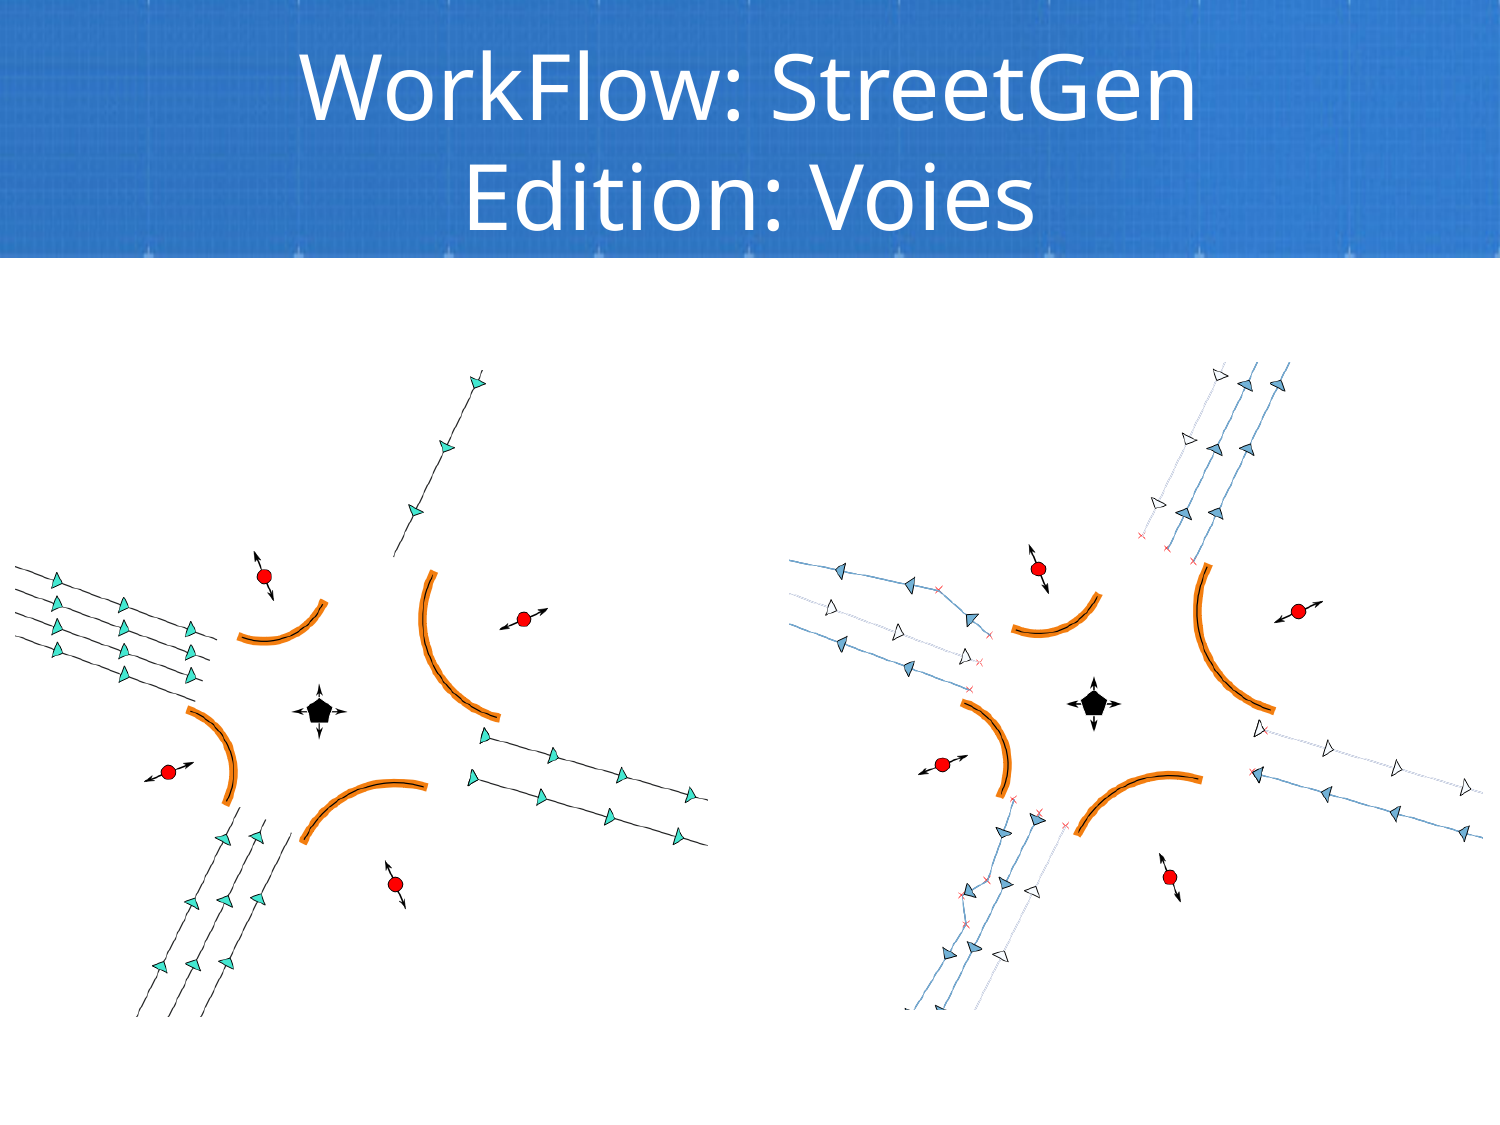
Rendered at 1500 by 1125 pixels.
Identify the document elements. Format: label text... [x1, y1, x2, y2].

picture [789, 362, 1483, 1010]
picture [15, 370, 708, 1018]
picture [0, 0, 1500, 258]
title WorkFlow: StreetGen Edition: Voies [35, 45, 1465, 233]
